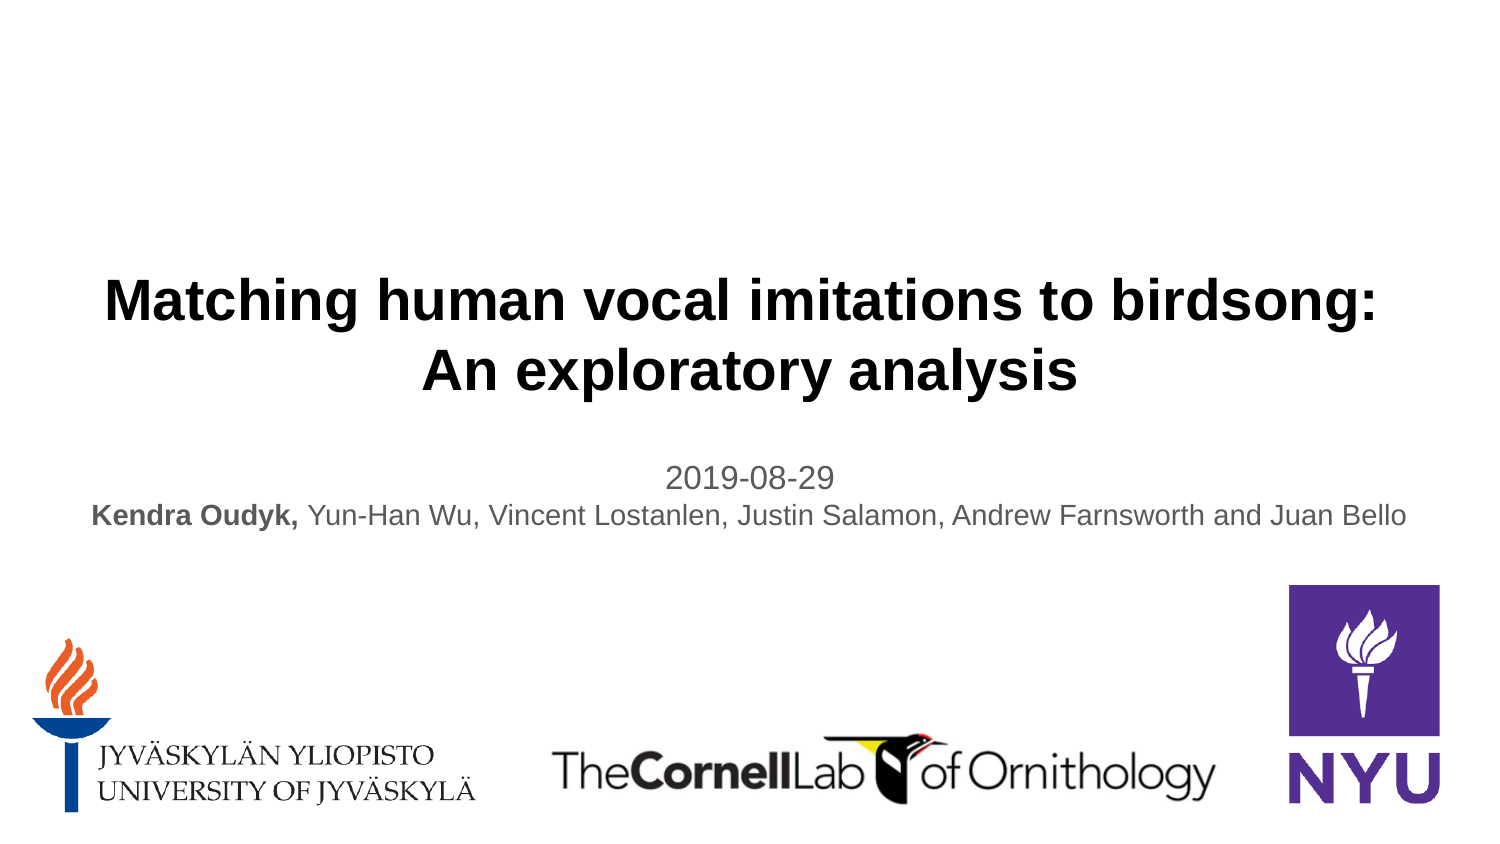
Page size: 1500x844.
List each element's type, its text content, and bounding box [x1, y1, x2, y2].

title Matching human vocal imitations to birdsong: An exploratory analysis [26, 215, 1475, 418]
picture [1257, 585, 1476, 804]
subtitle 2019-08-29 Kendra Oudyk, Yun-Han Wu, Vincent Lostanlen, Justin Salamon, Andrew Farnsworth and Juan Bello [51, 441, 1449, 572]
picture [32, 621, 1247, 827]
